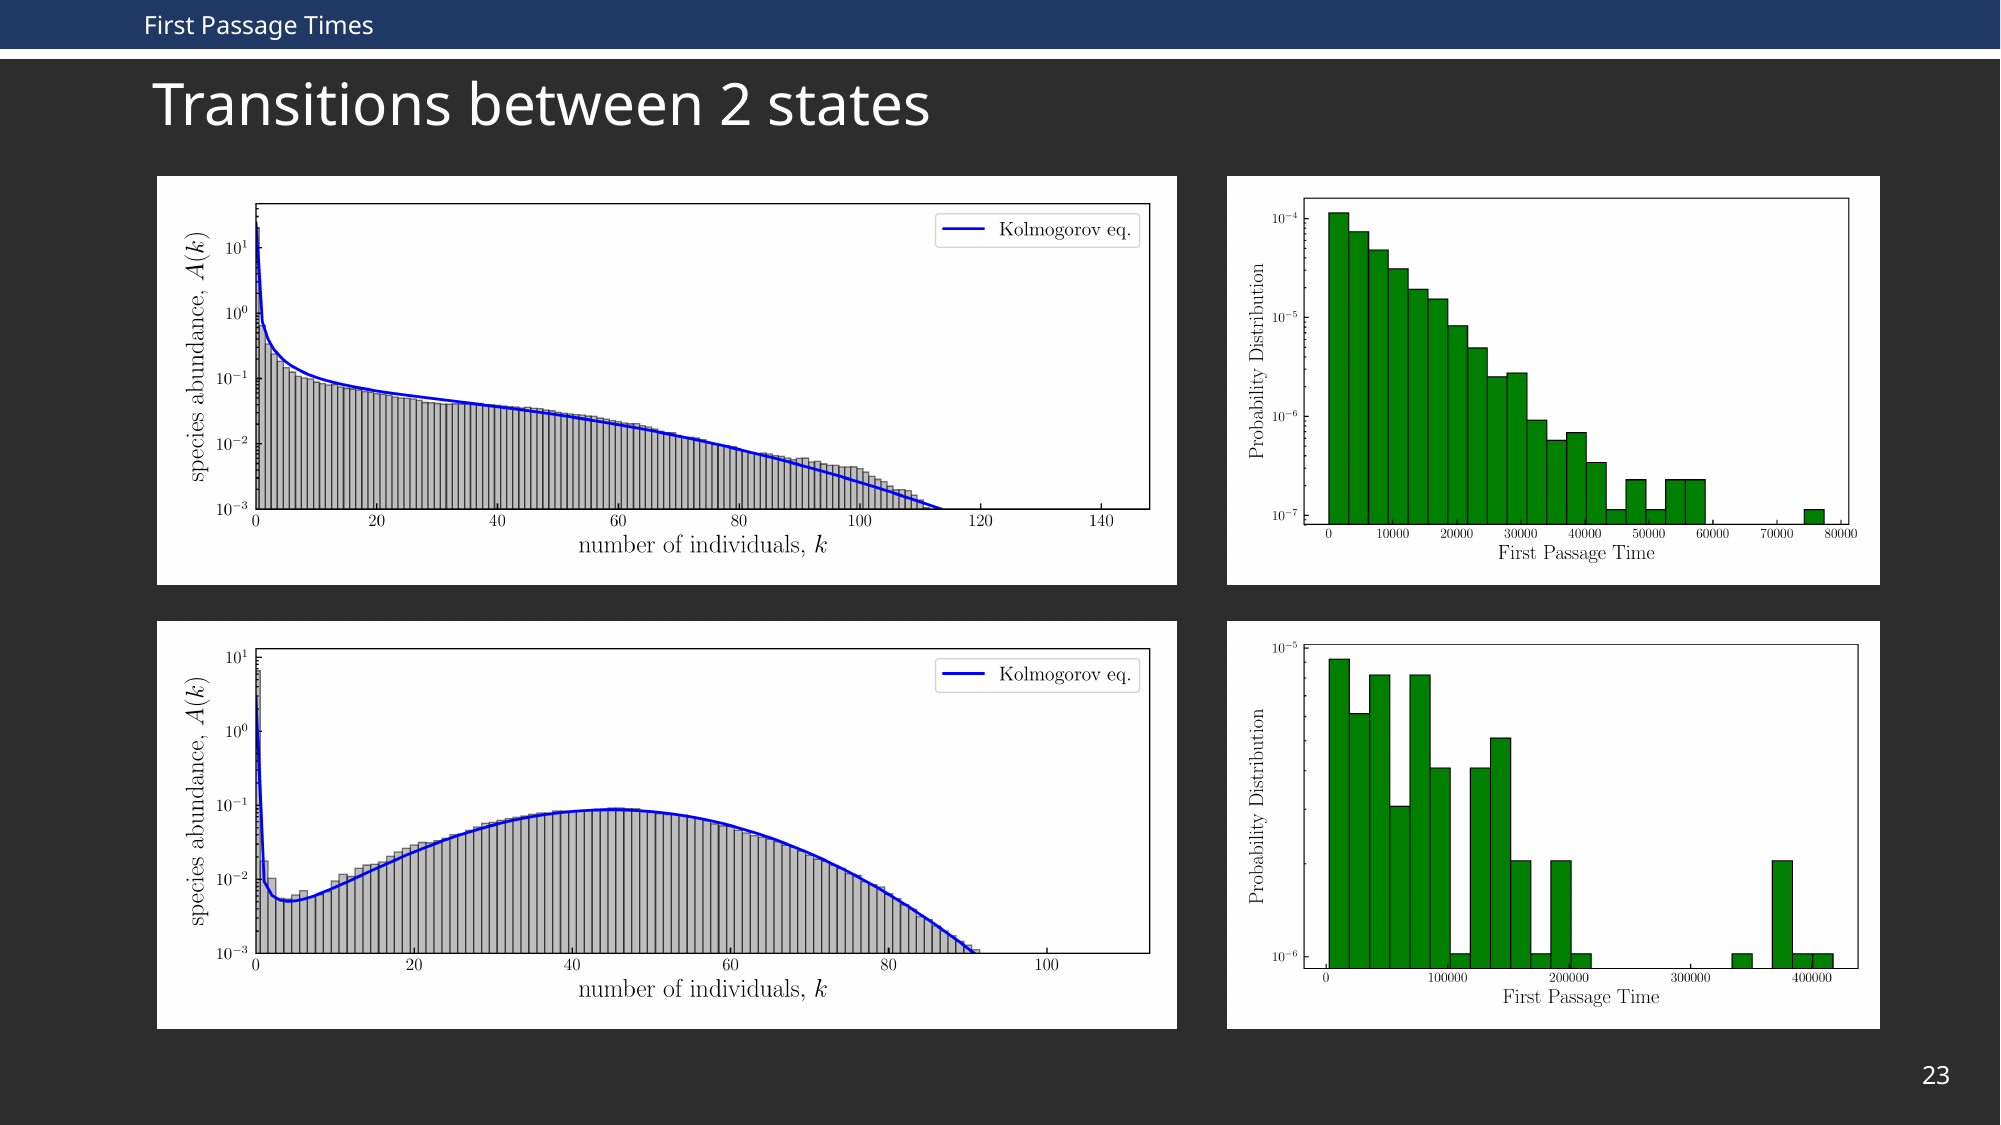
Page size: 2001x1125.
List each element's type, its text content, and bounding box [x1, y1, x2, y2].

picture [1227, 176, 1880, 585]
picture [157, 621, 1177, 1029]
footer First Passage Times [0, 0, 519, 51]
slide_number <number> [1515, 1046, 1966, 1107]
picture [1227, 621, 1880, 1029]
title Transitions between 2 states [137, 59, 1863, 169]
picture [157, 176, 1177, 585]
